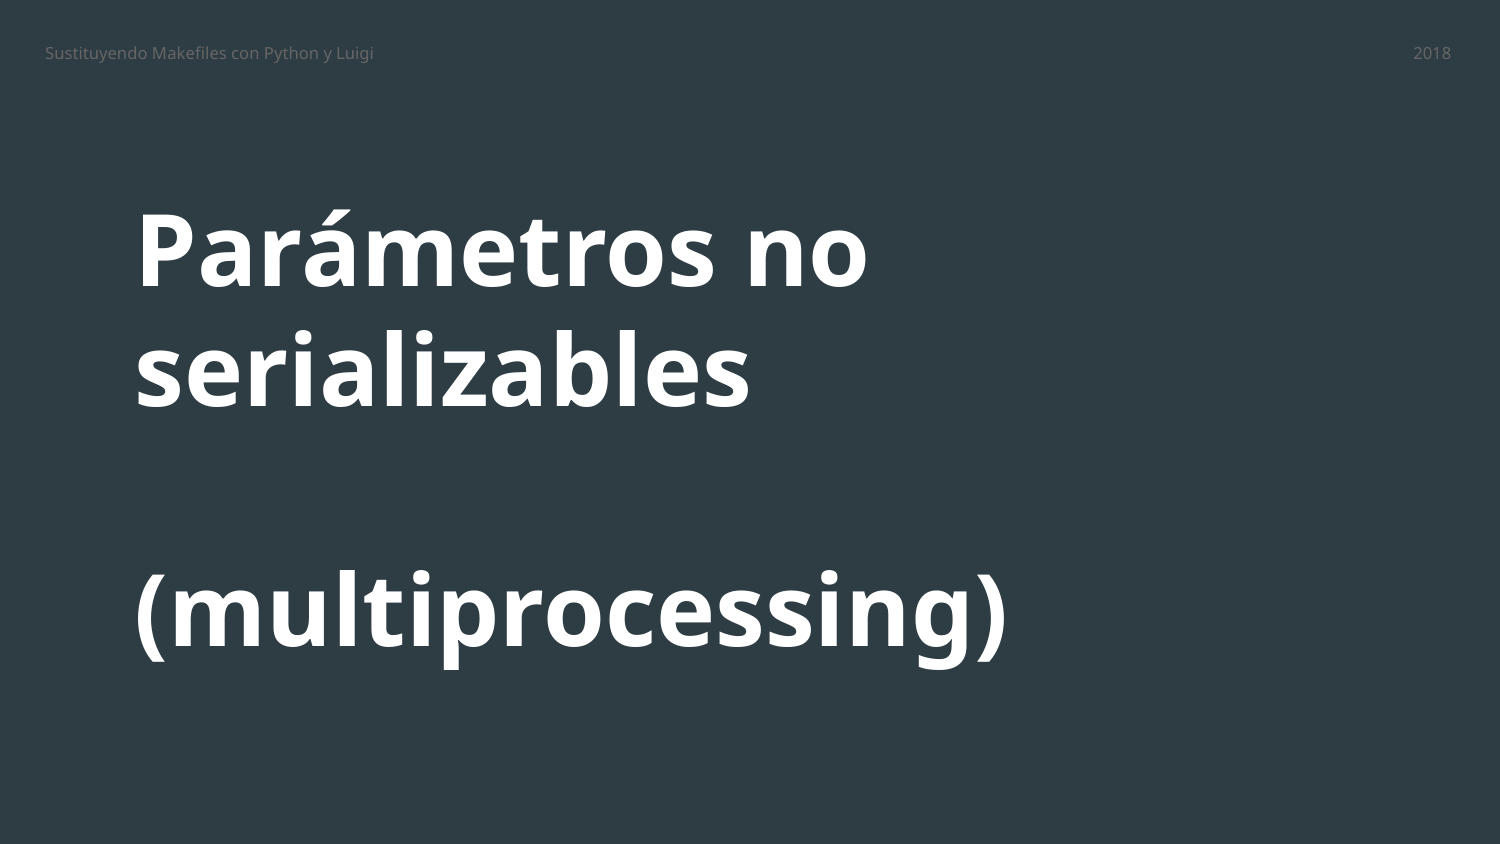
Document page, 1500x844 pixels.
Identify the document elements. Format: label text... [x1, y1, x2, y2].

title Parámetros no serializables (multiprocessing) [119, 128, 1381, 726]
